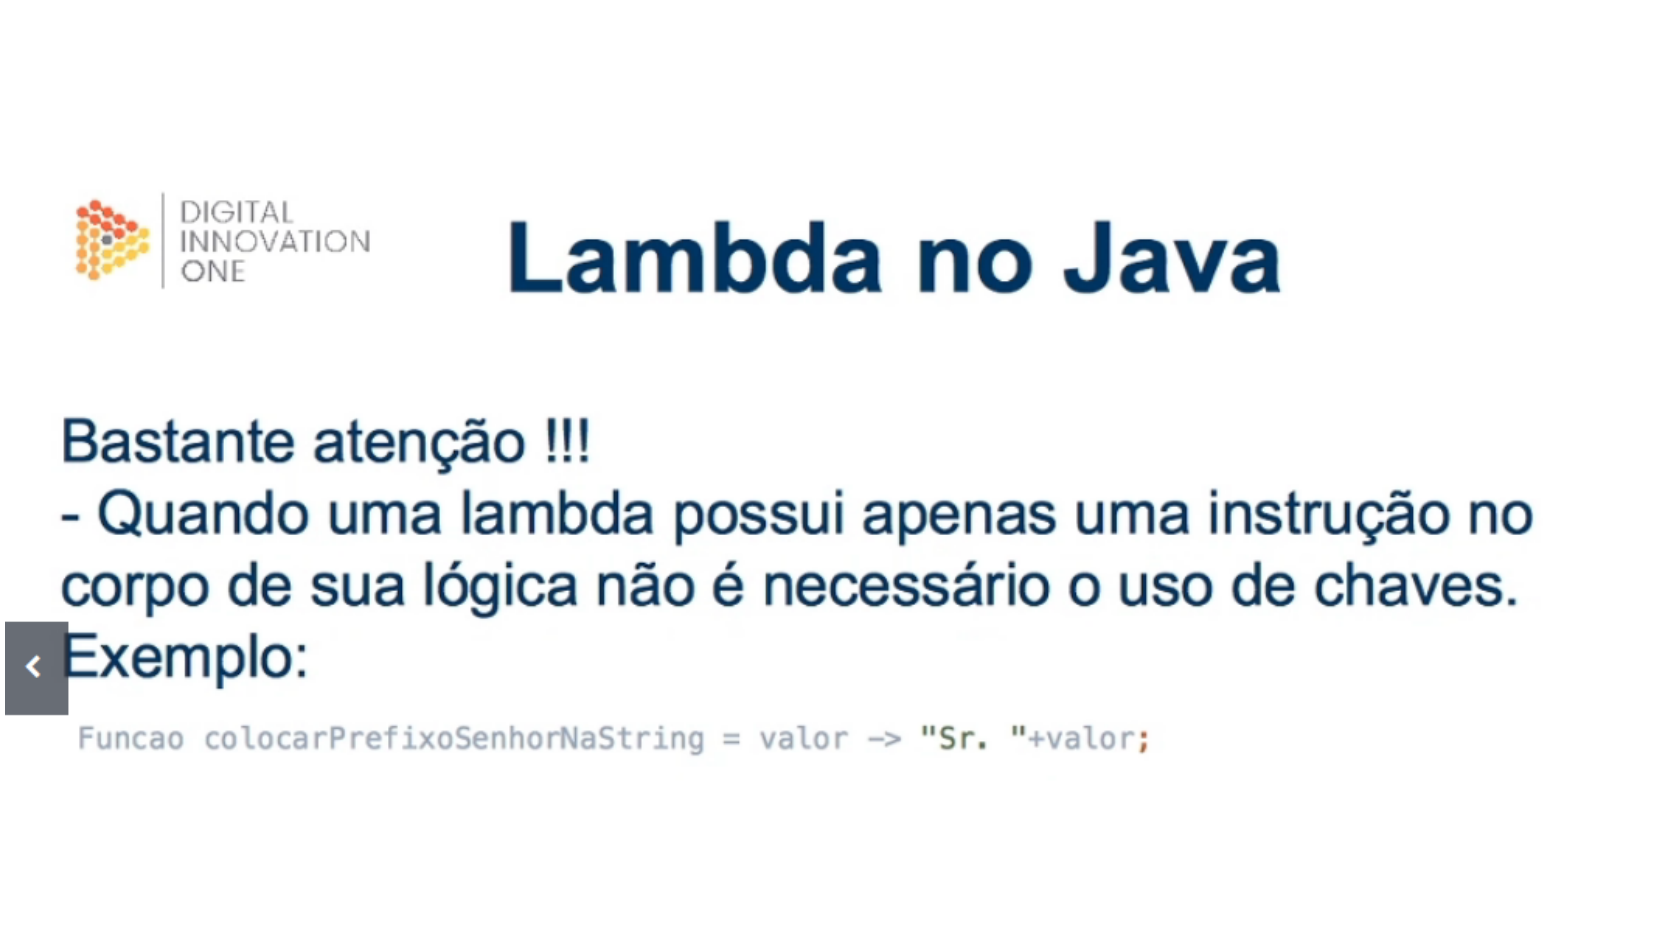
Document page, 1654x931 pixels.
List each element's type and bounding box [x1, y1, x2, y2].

picture [5, 151, 1654, 905]
